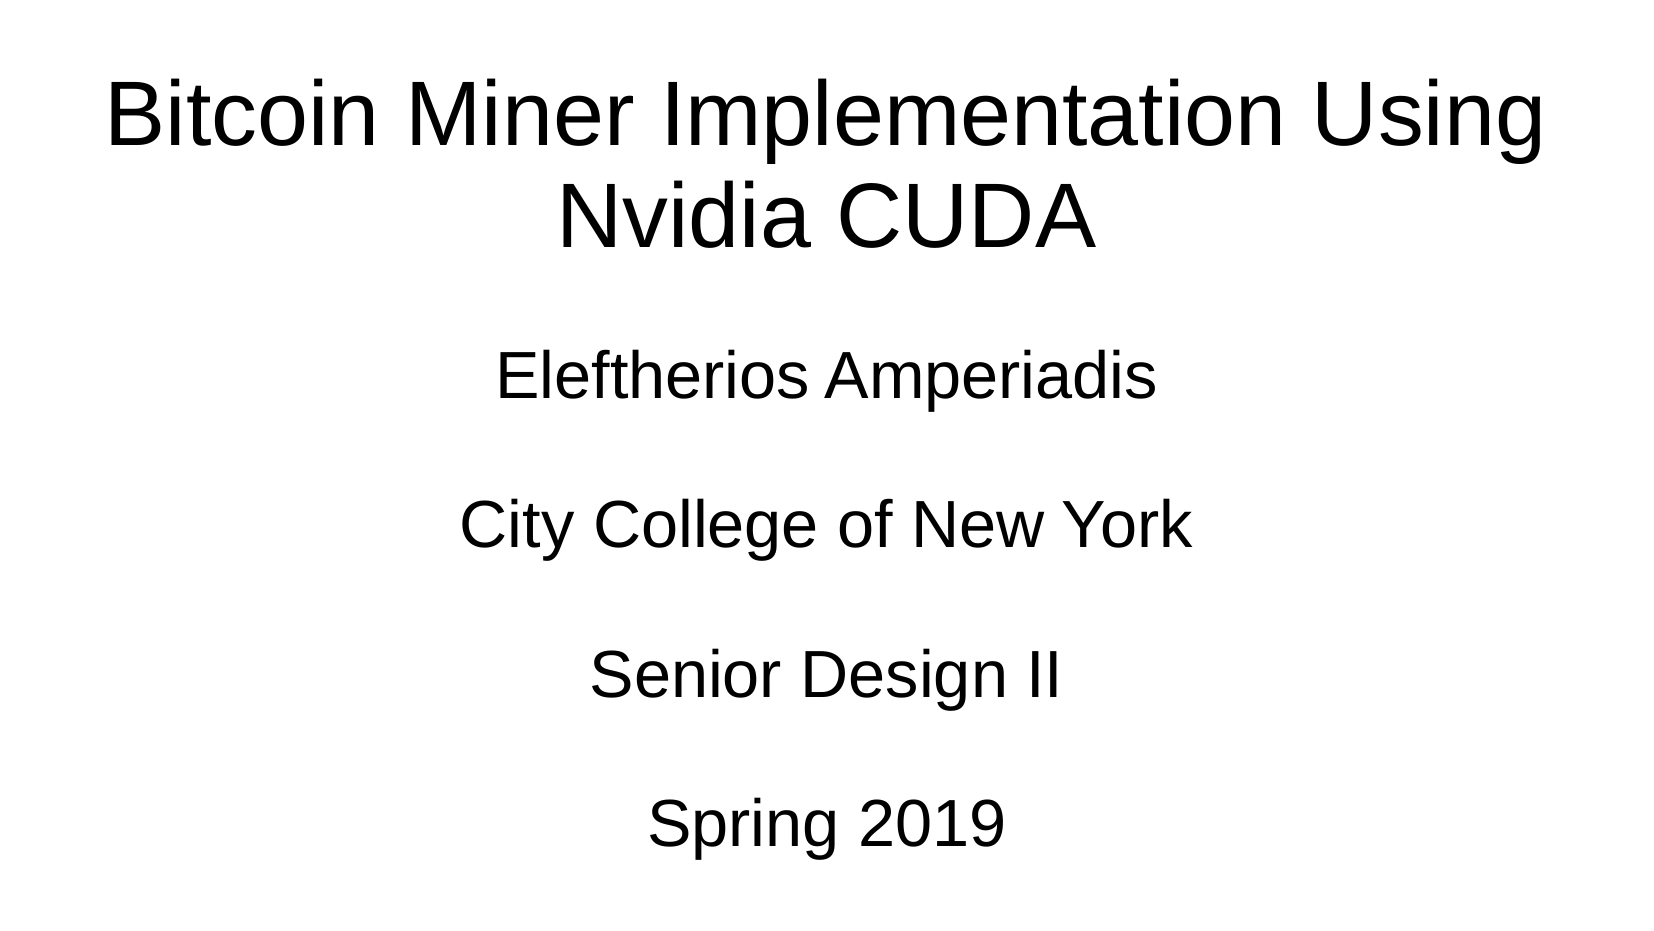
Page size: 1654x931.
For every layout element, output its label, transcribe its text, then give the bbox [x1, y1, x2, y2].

subtitle Eleftherios Amperiadis City College of New York Senior Design II Spring 2019 [82, 113, 1571, 862]
title Bitcoin Miner Implementation Using Nvidia CUDA [82, 62, 1571, 113]
